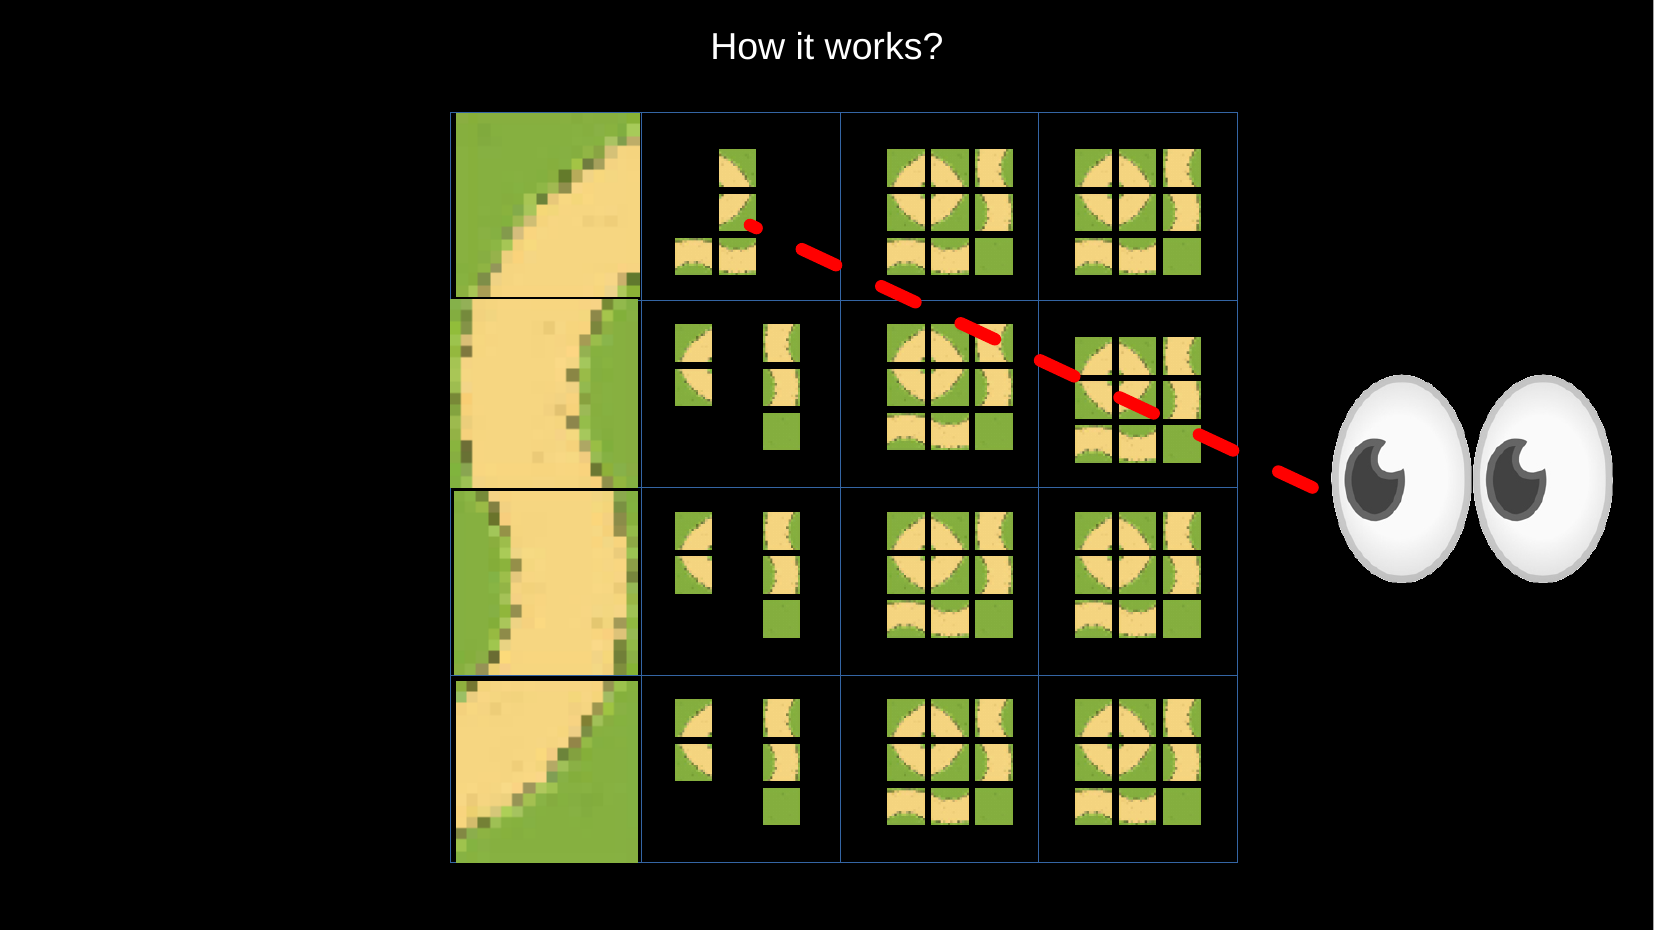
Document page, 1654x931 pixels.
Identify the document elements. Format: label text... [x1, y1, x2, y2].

picture [763, 512, 800, 550]
picture [675, 369, 712, 406]
picture [931, 238, 969, 275]
picture [1163, 788, 1201, 826]
picture [1075, 556, 1112, 594]
picture [975, 744, 1013, 781]
picture [1075, 149, 1112, 187]
picture [887, 324, 925, 362]
picture [1163, 337, 1201, 375]
picture [931, 413, 969, 451]
picture [1163, 744, 1201, 781]
picture [456, 681, 638, 863]
picture [975, 556, 1013, 594]
picture [1119, 425, 1156, 463]
picture [1119, 194, 1156, 231]
picture [675, 238, 712, 275]
picture [1119, 337, 1156, 375]
text_box How it works? [0, 18, 1654, 76]
picture [675, 512, 712, 550]
picture [1119, 149, 1156, 187]
picture [887, 512, 925, 550]
picture [887, 556, 925, 594]
picture [931, 699, 969, 737]
picture [763, 699, 800, 737]
picture [1119, 788, 1156, 826]
picture [719, 238, 756, 275]
picture [887, 413, 925, 451]
picture [1163, 194, 1201, 231]
picture [1119, 600, 1156, 638]
picture [975, 369, 1013, 406]
picture [1163, 556, 1201, 594]
picture [931, 194, 969, 231]
picture [1163, 699, 1201, 737]
picture [763, 413, 800, 451]
picture [675, 744, 712, 781]
picture [1075, 238, 1112, 275]
picture [1163, 600, 1201, 638]
picture [1075, 512, 1112, 550]
picture [975, 238, 1013, 275]
picture [1119, 238, 1156, 275]
picture [931, 512, 969, 550]
picture [1163, 149, 1201, 187]
picture [975, 149, 1013, 187]
picture [1075, 788, 1112, 826]
picture [1075, 699, 1112, 737]
picture [1075, 194, 1112, 231]
picture [450, 299, 638, 488]
picture [1119, 699, 1156, 737]
picture [1075, 337, 1112, 375]
picture [975, 413, 1013, 451]
picture [931, 369, 969, 406]
picture [931, 600, 969, 638]
picture [454, 491, 638, 676]
picture [931, 788, 969, 826]
picture [719, 194, 756, 231]
picture [887, 788, 925, 826]
picture [1075, 381, 1112, 419]
picture [975, 600, 1013, 638]
picture [887, 744, 925, 781]
picture [931, 149, 969, 187]
picture [975, 324, 1013, 362]
picture [1163, 512, 1201, 550]
picture [1163, 238, 1201, 275]
picture [1163, 425, 1201, 463]
picture [675, 556, 712, 594]
picture [456, 113, 640, 297]
picture [1119, 556, 1156, 594]
picture [1119, 381, 1156, 407]
picture [1119, 405, 1148, 419]
picture [887, 194, 925, 231]
picture [887, 699, 925, 737]
picture [1119, 512, 1156, 550]
picture [931, 556, 969, 594]
picture [1075, 425, 1112, 463]
picture [975, 194, 1013, 231]
picture [887, 149, 925, 187]
picture [675, 324, 712, 362]
picture [763, 324, 800, 362]
picture [887, 238, 925, 275]
picture [1163, 381, 1201, 419]
picture [1075, 600, 1112, 638]
picture [719, 149, 756, 187]
picture [1075, 744, 1112, 781]
picture [975, 699, 1013, 737]
picture [763, 788, 800, 826]
picture [931, 324, 969, 362]
picture [1119, 744, 1156, 781]
picture [1331, 374, 1613, 583]
picture [763, 556, 800, 594]
picture [931, 744, 969, 781]
picture [975, 512, 1013, 550]
picture [887, 369, 925, 406]
picture [763, 744, 800, 781]
picture [887, 600, 925, 638]
picture [763, 600, 800, 638]
picture [675, 699, 712, 737]
picture [763, 369, 800, 406]
picture [975, 788, 1013, 826]
